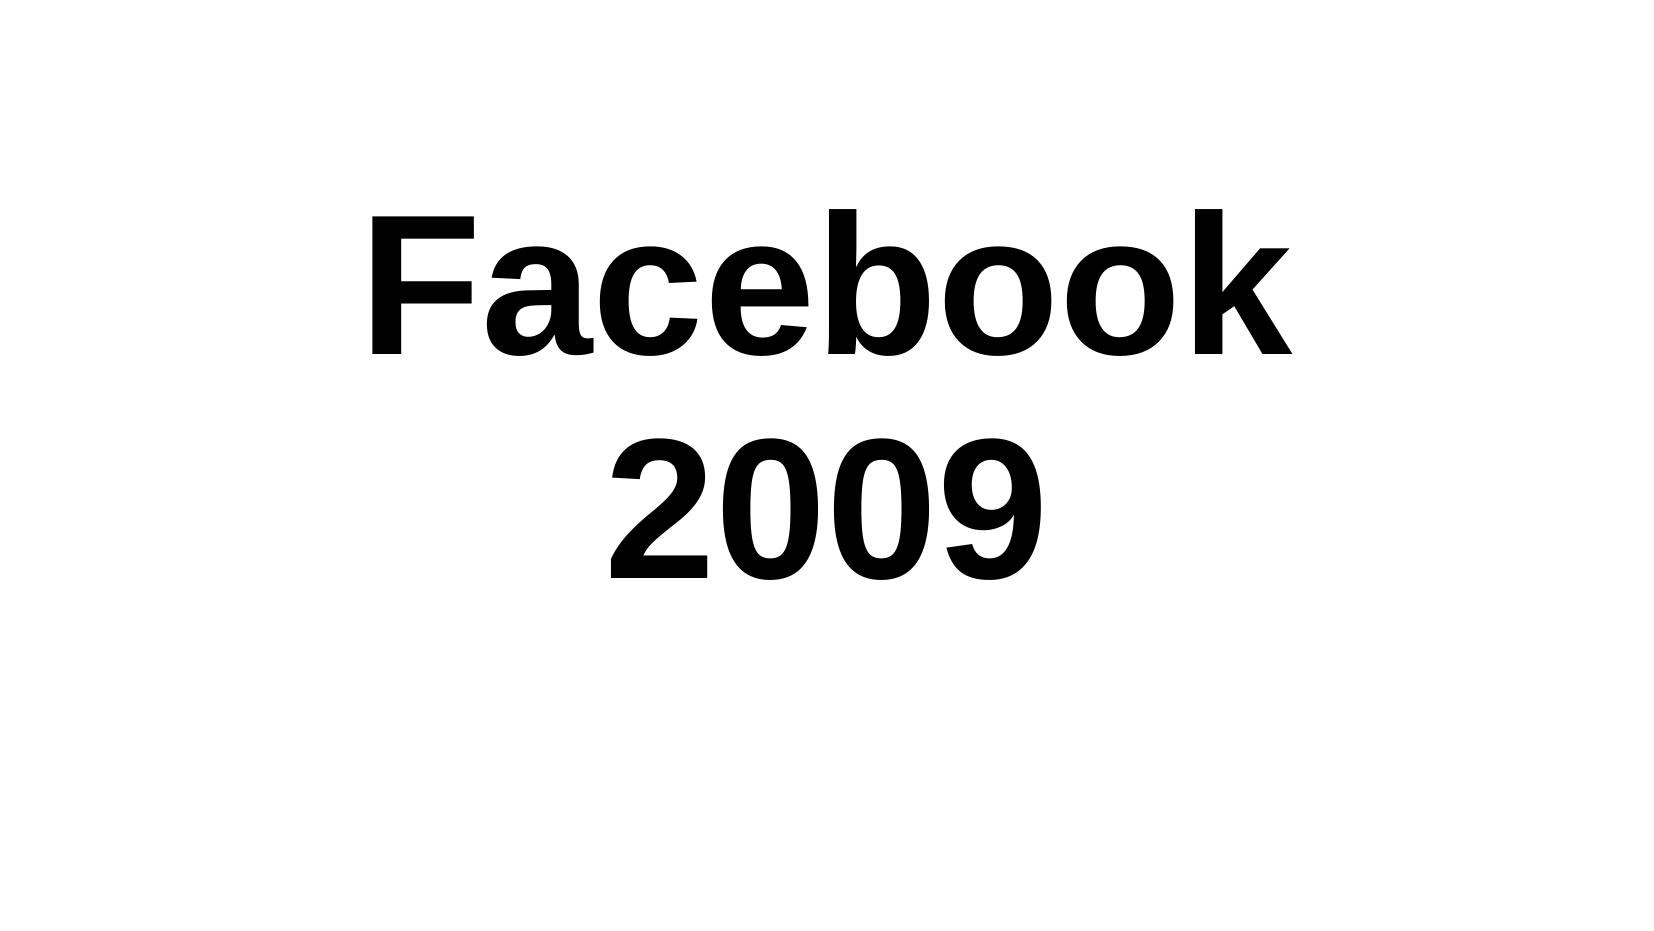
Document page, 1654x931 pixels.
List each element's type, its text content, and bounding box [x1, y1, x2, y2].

subtitle Facebook 2009 [82, 37, 1571, 757]
